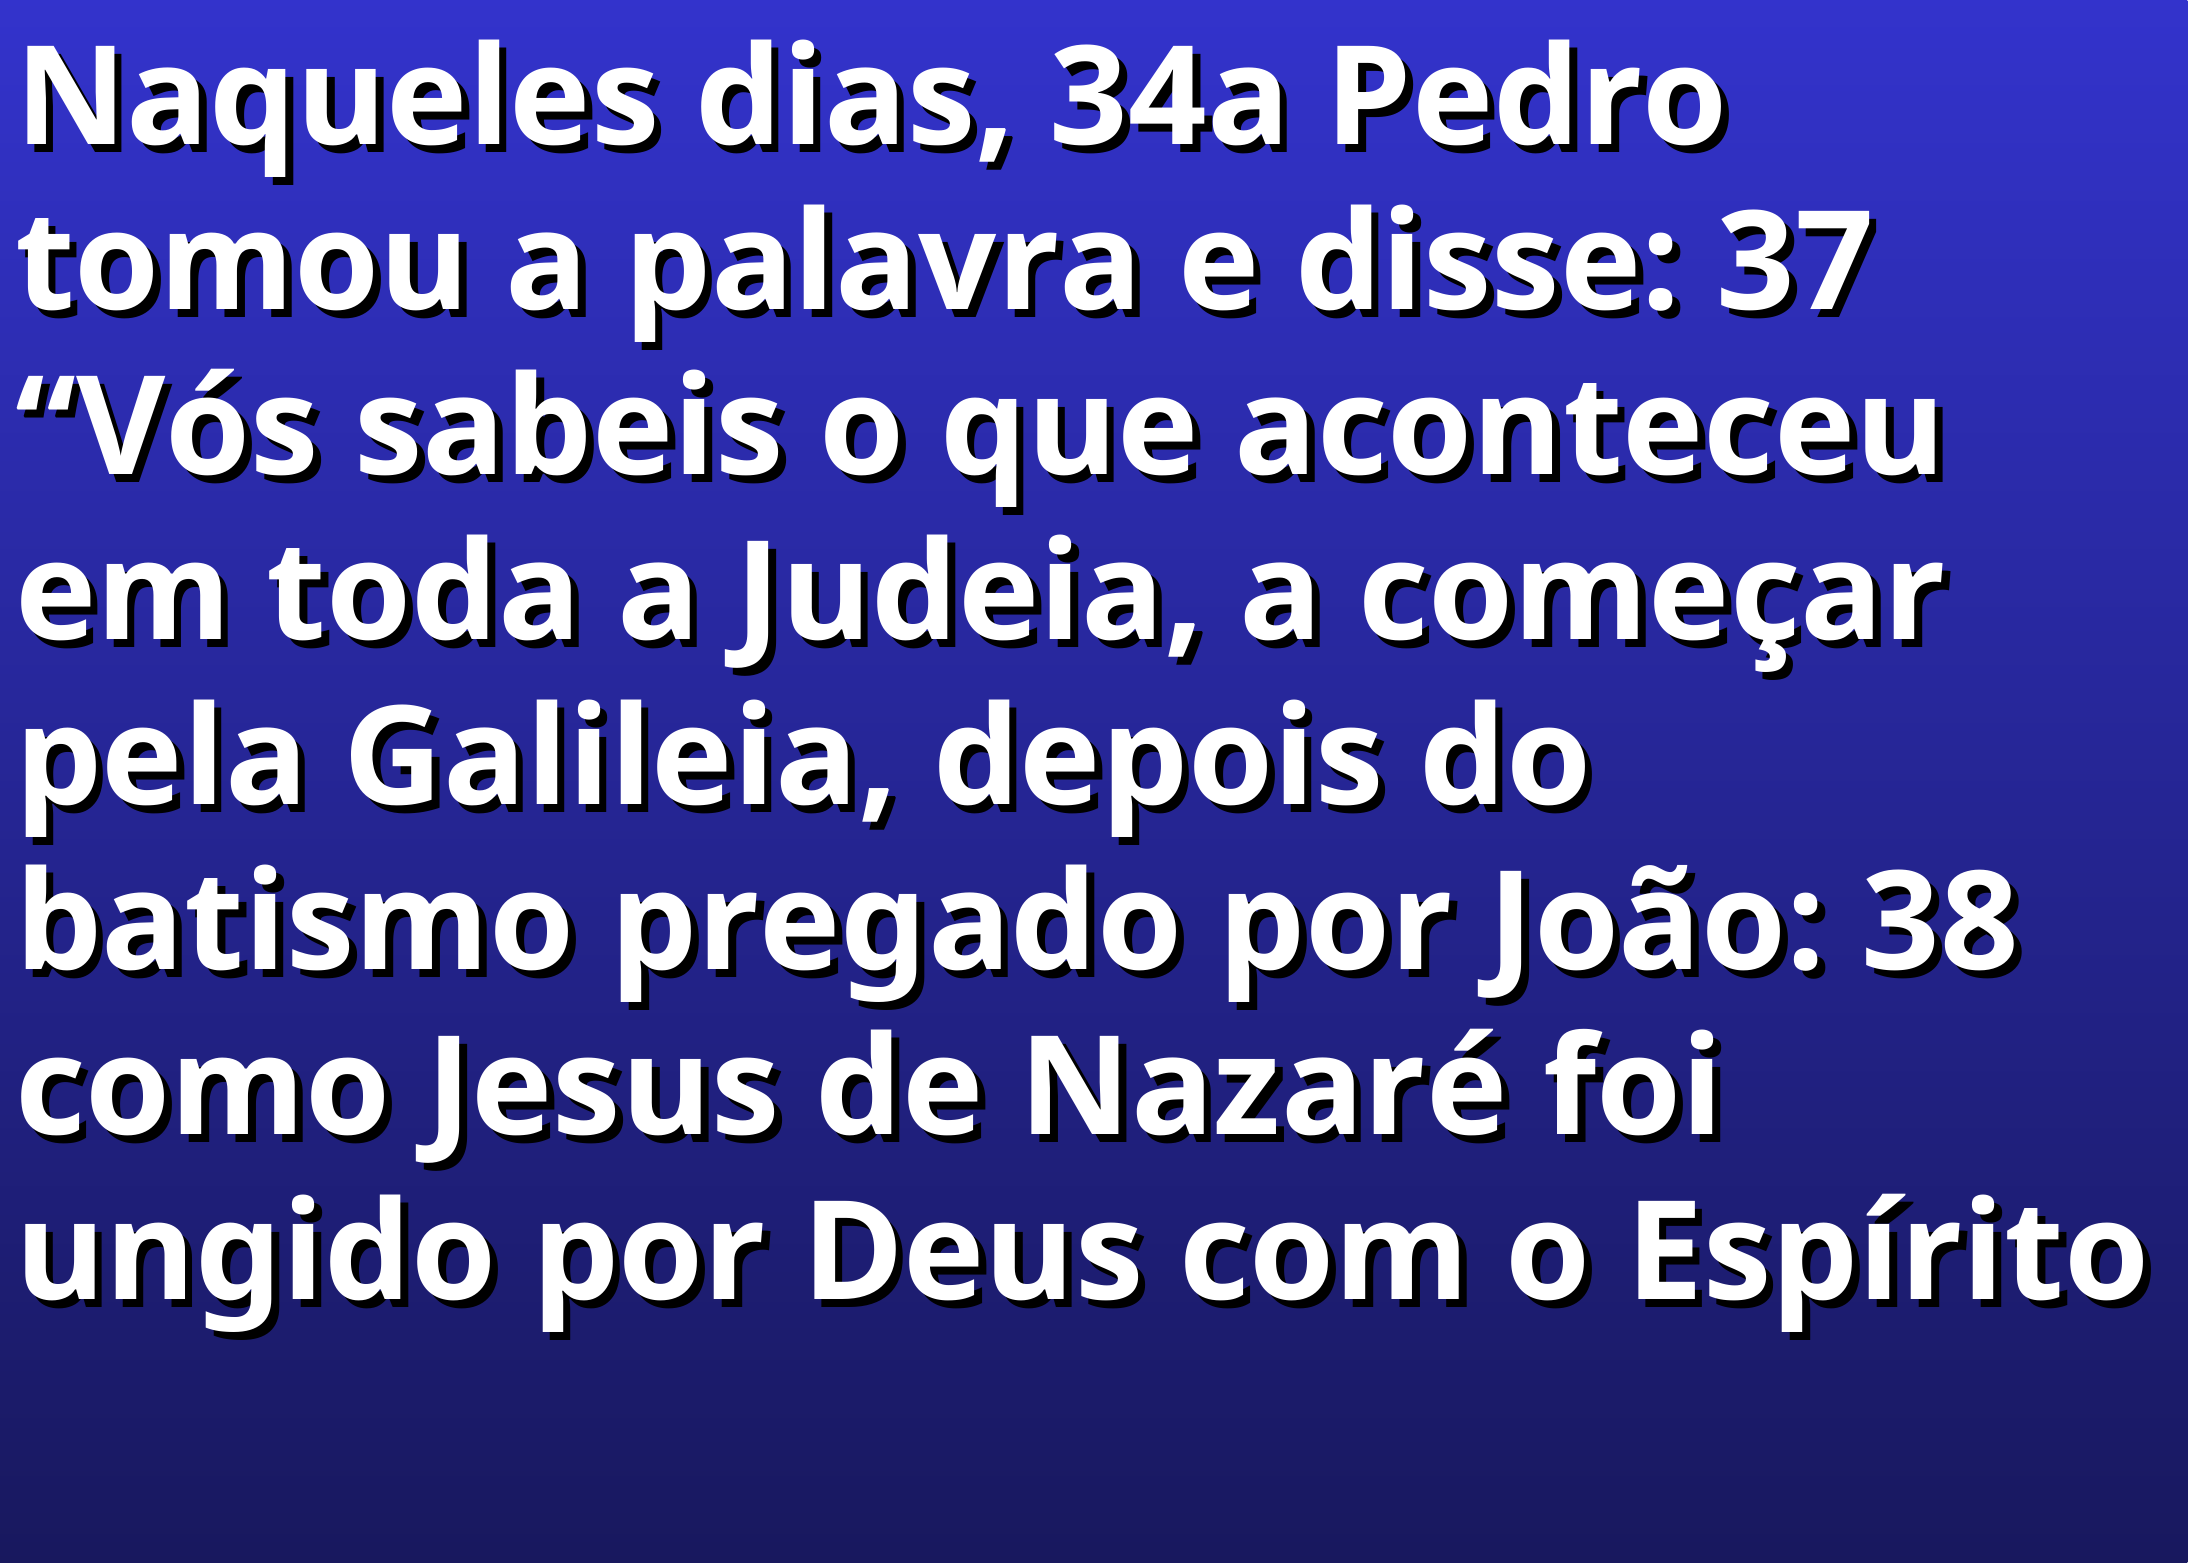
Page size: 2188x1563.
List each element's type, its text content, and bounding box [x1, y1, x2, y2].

text_box Naqueles dias, 34a Pedro tomou a palavra e disse: 37 “Vós sabeis o que aconteceu em toda a Judeia, a começar pela Galileia, depois do batismo pregado por João: 38 como Jesus de Nazaré foi ungido por Deus com o Espírito [0, 0, 2188, 1335]
